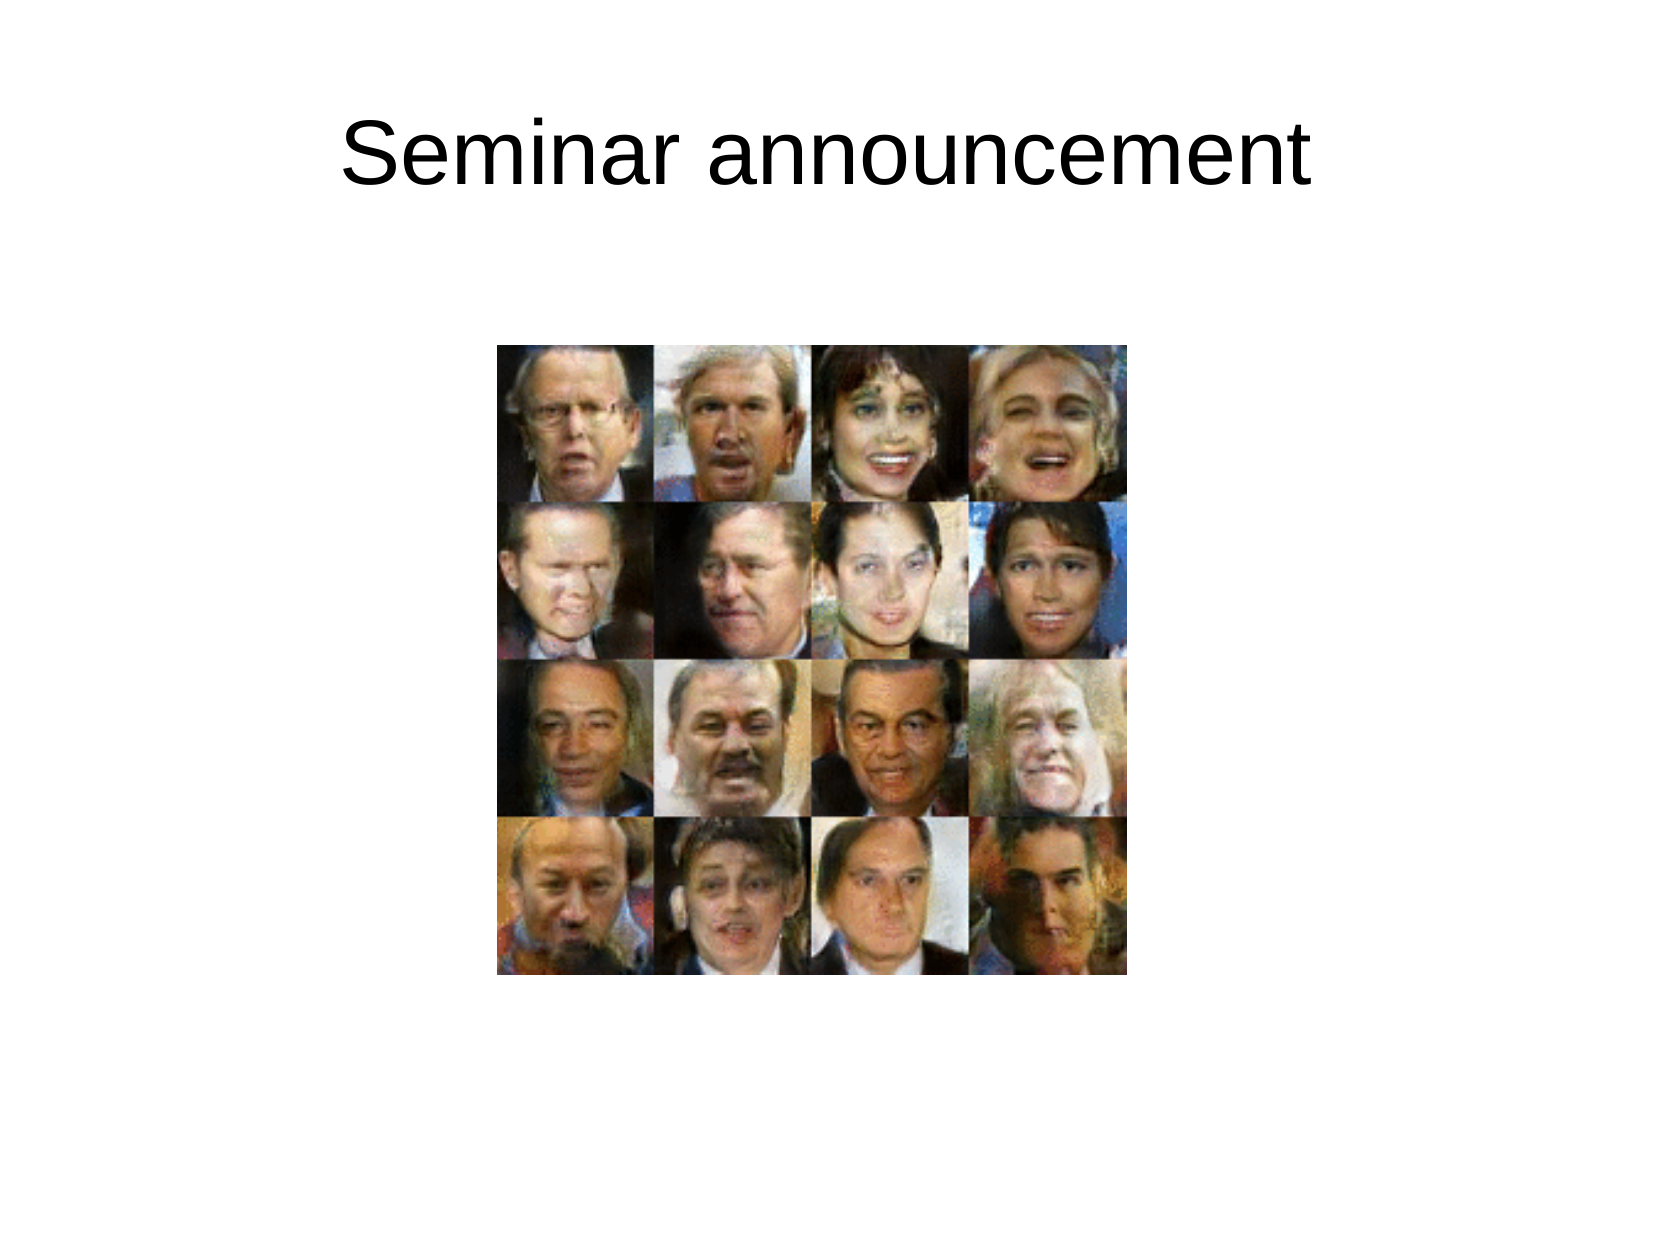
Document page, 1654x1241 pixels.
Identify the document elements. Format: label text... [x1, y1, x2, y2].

picture [497, 345, 1127, 975]
title Seminar announcement [82, 49, 1571, 257]
